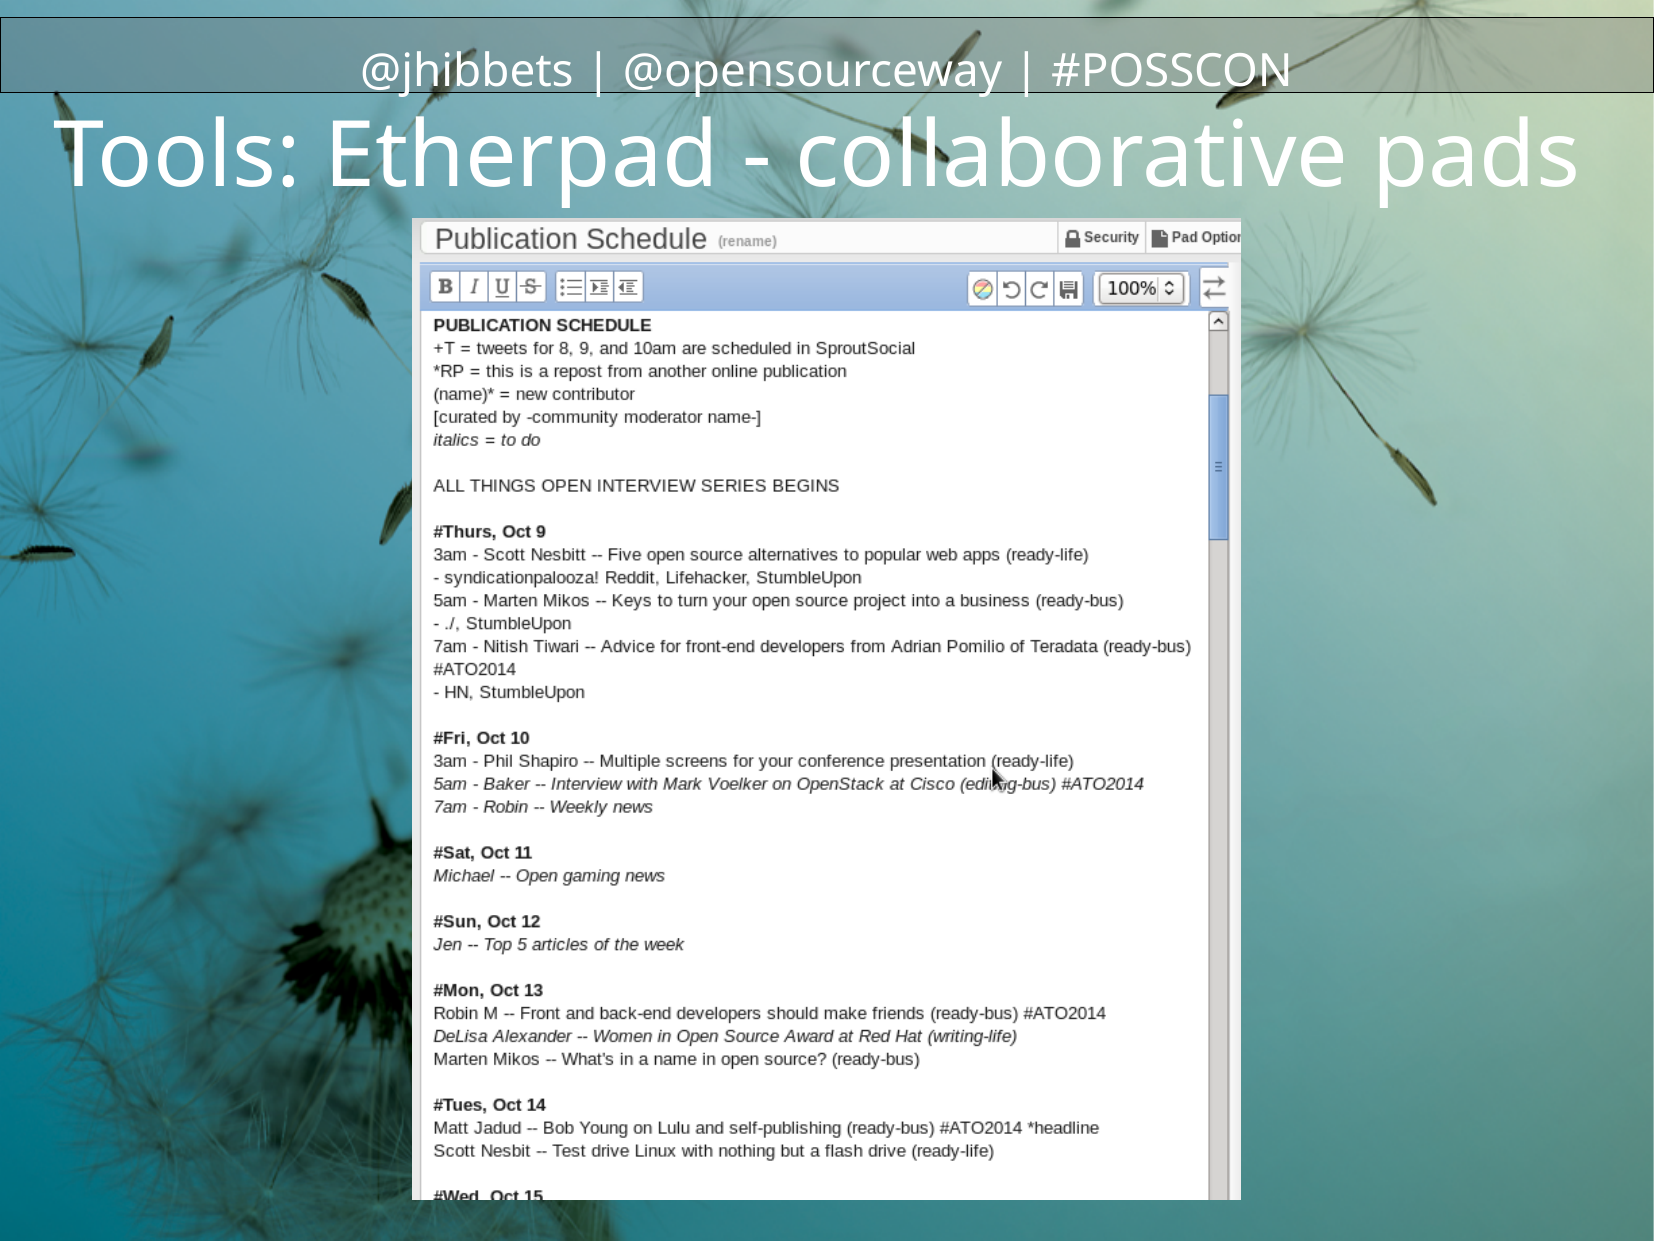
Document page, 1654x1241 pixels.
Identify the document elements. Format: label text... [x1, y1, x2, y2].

title Tools: Etherpad - collaborative pads [30, 47, 1606, 255]
picture [0, 0, 1654, 17]
picture [0, 93, 1654, 1241]
